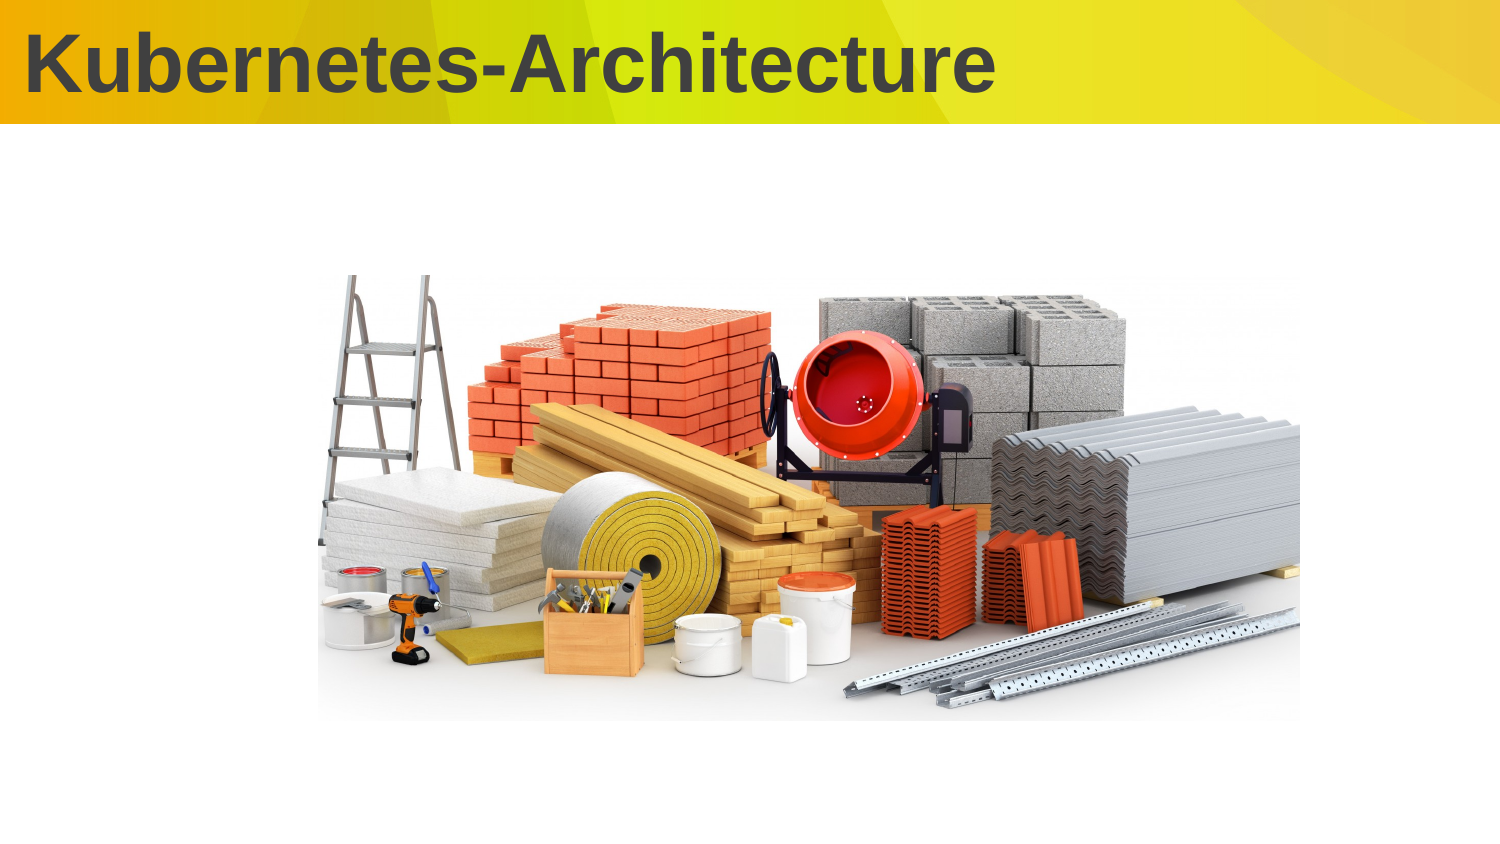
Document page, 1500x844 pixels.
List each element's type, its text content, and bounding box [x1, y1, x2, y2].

picture [0, 0, 1500, 844]
text_box Kubernetes-Architecture [0, 0, 1498, 130]
